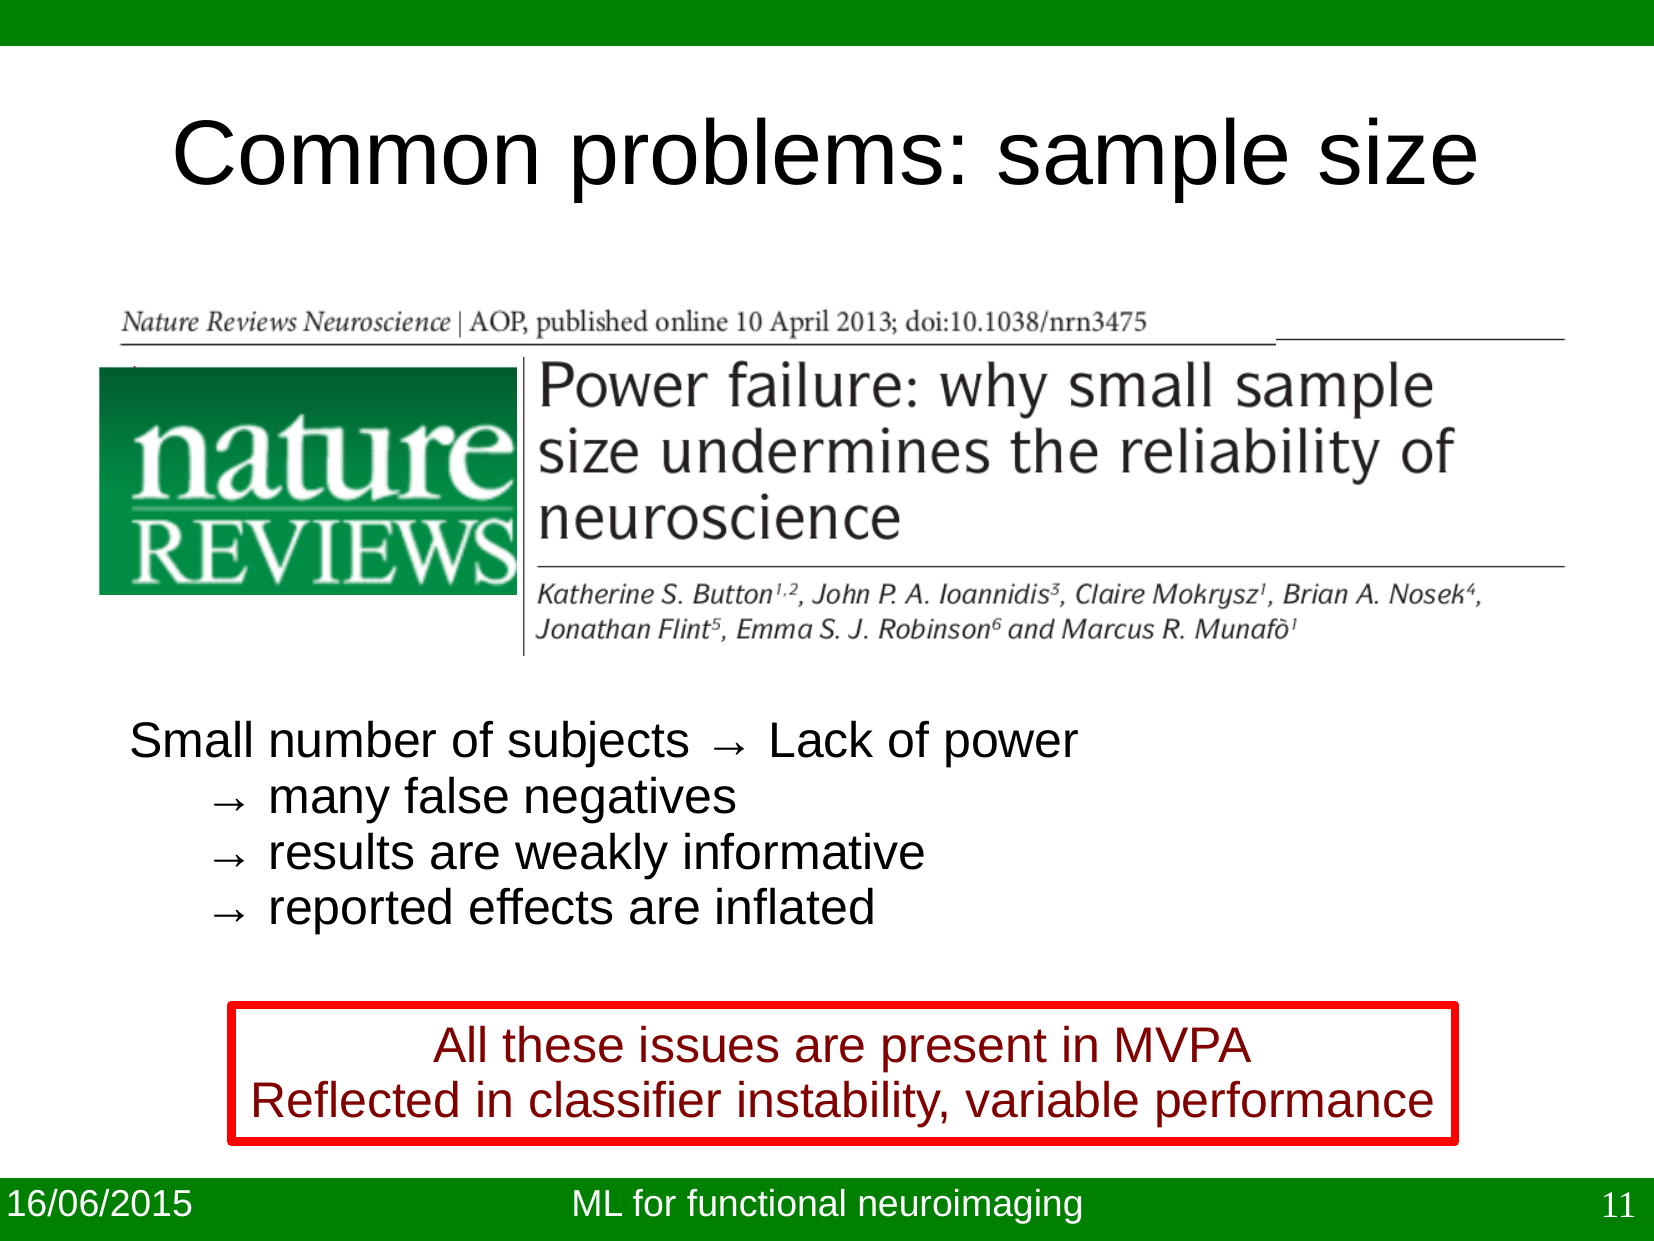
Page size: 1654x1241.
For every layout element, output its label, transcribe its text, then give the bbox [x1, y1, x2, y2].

title Common problems: sample size [82, 49, 1571, 257]
text_box All these issues are present in MVPA Reflected in classifier instability, variable performance [231, 1005, 1456, 1142]
text_box Small number of subjects → Lack of power → many false negatives → results are weakly informative → reported effects are inflated [114, 705, 1096, 945]
picture [98, 299, 1568, 656]
